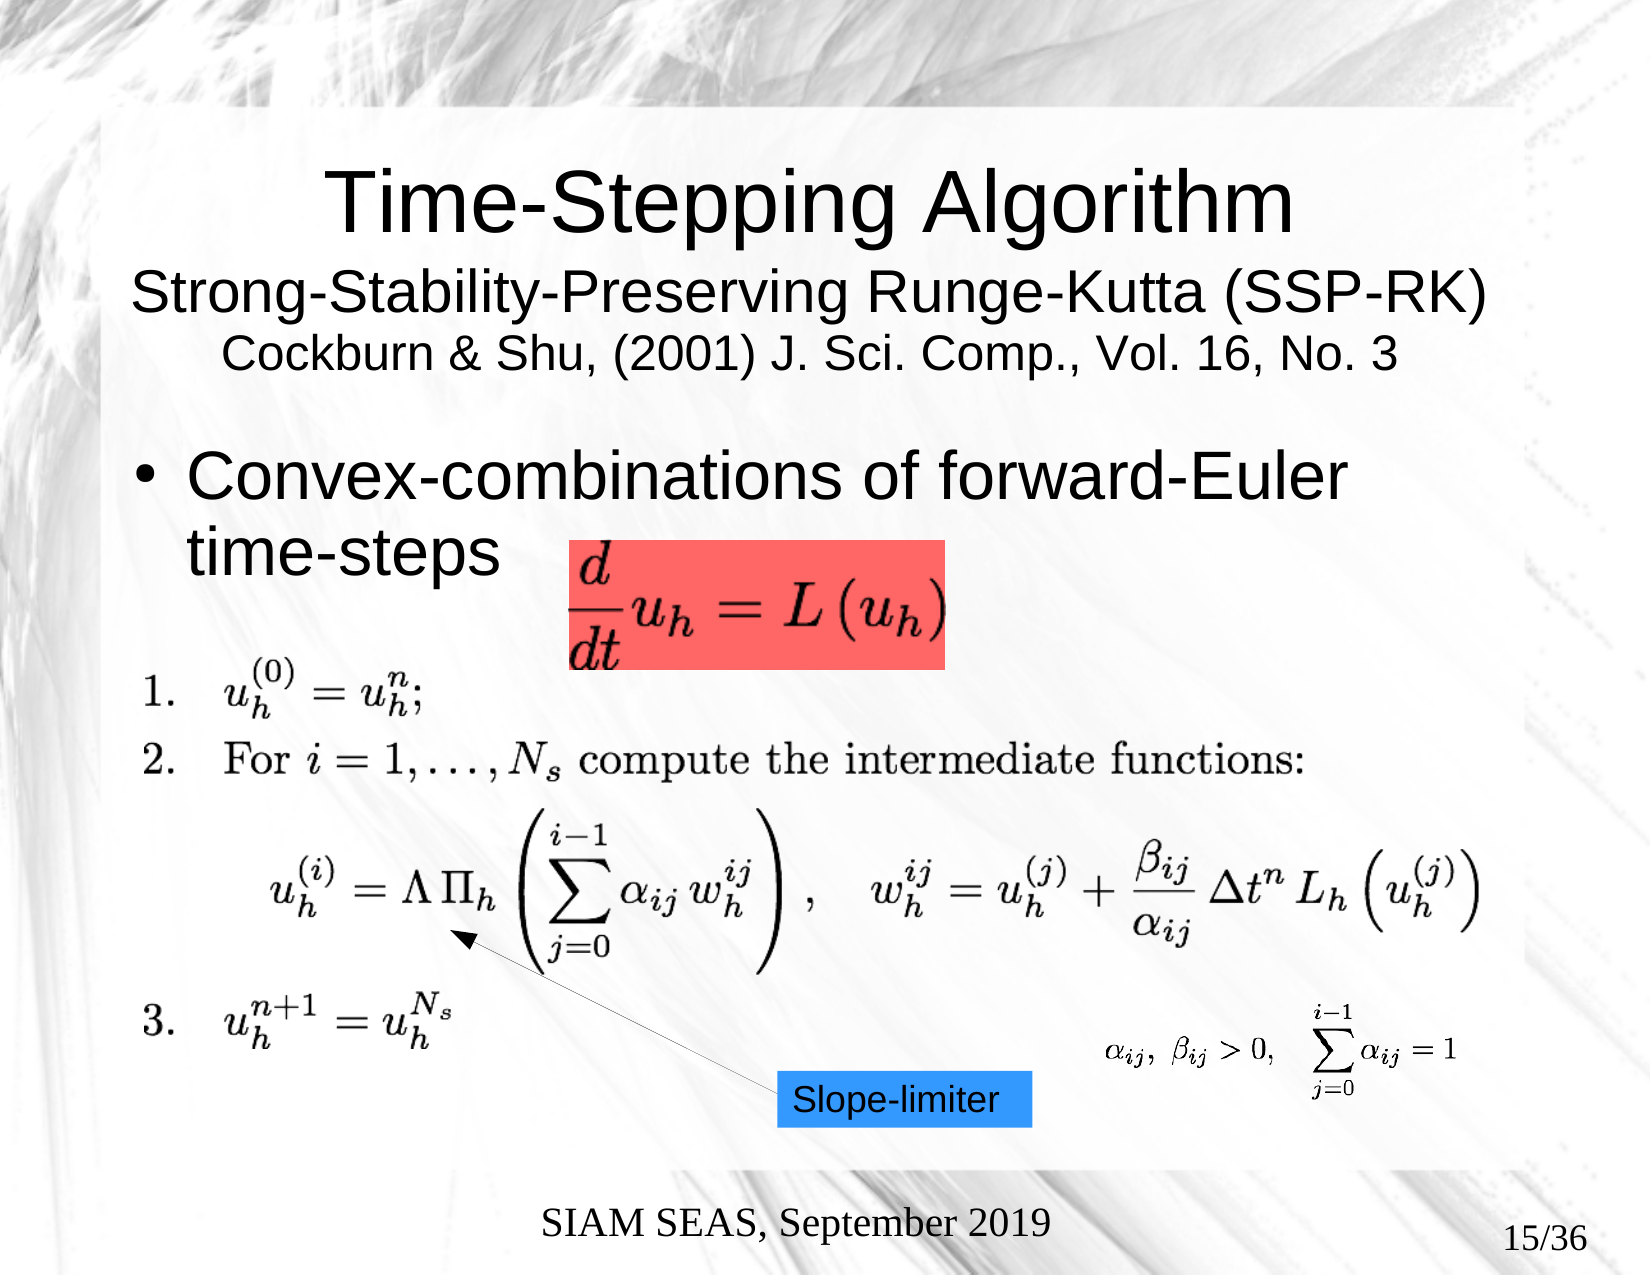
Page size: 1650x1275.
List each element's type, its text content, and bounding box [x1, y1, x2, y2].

text_box Slope-limiter [777, 1070, 1033, 1128]
title Time-Stepping Algorithm [117, 115, 1503, 233]
title Strong-Stability-Preserving Runge-Kutta (SSP-RK) Cockburn & Shu, (2001) J. Sci. Comp., Vol. 16, No. 3 [117, 233, 1503, 407]
picture [0, 0, 1650, 1275]
list Convex-combinations of forward-Euler time-steps [115, 437, 1486, 591]
